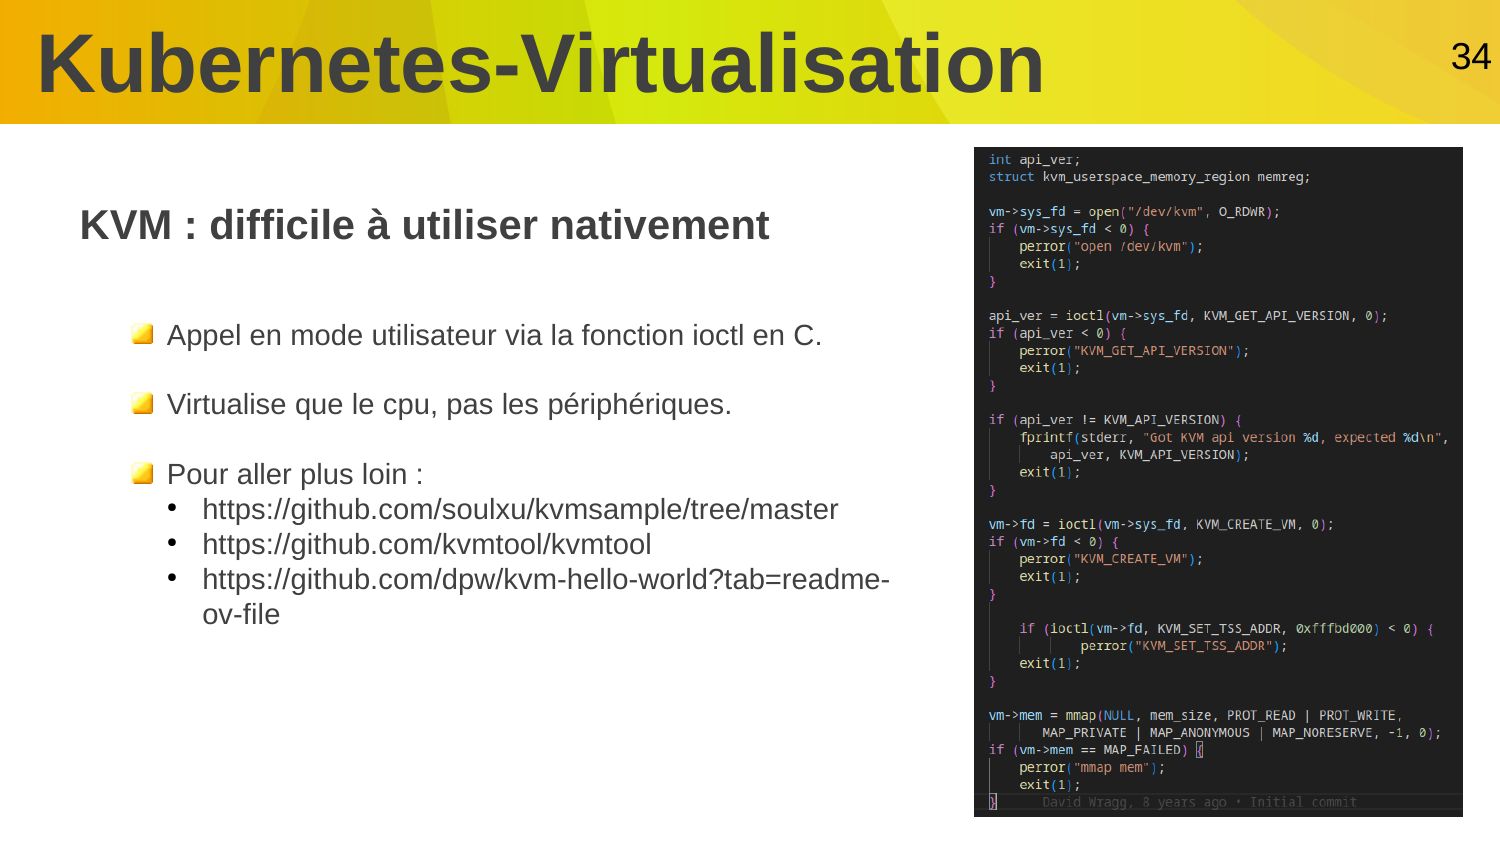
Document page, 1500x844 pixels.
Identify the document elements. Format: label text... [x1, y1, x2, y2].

text_box Appel en mode utilisateur via la fonction ioctl en C. Virtualise que le cpu, pas les périphériques. Pour aller plus loin : https://github.com/soulxu/kvmsample/tree/master https://github.com/kvmtool/kvmtool https://github.com/dpw/kvm-hello-world?tab=readme-ov-file [66, 308, 916, 733]
text_box KVM : difficile à utiliser nativement [64, 185, 974, 261]
text_box Kubernetes-Virtualisation [0, 0, 1498, 130]
picture [0, 0, 1500, 844]
text_box <numéro> [1321, 35, 1493, 106]
